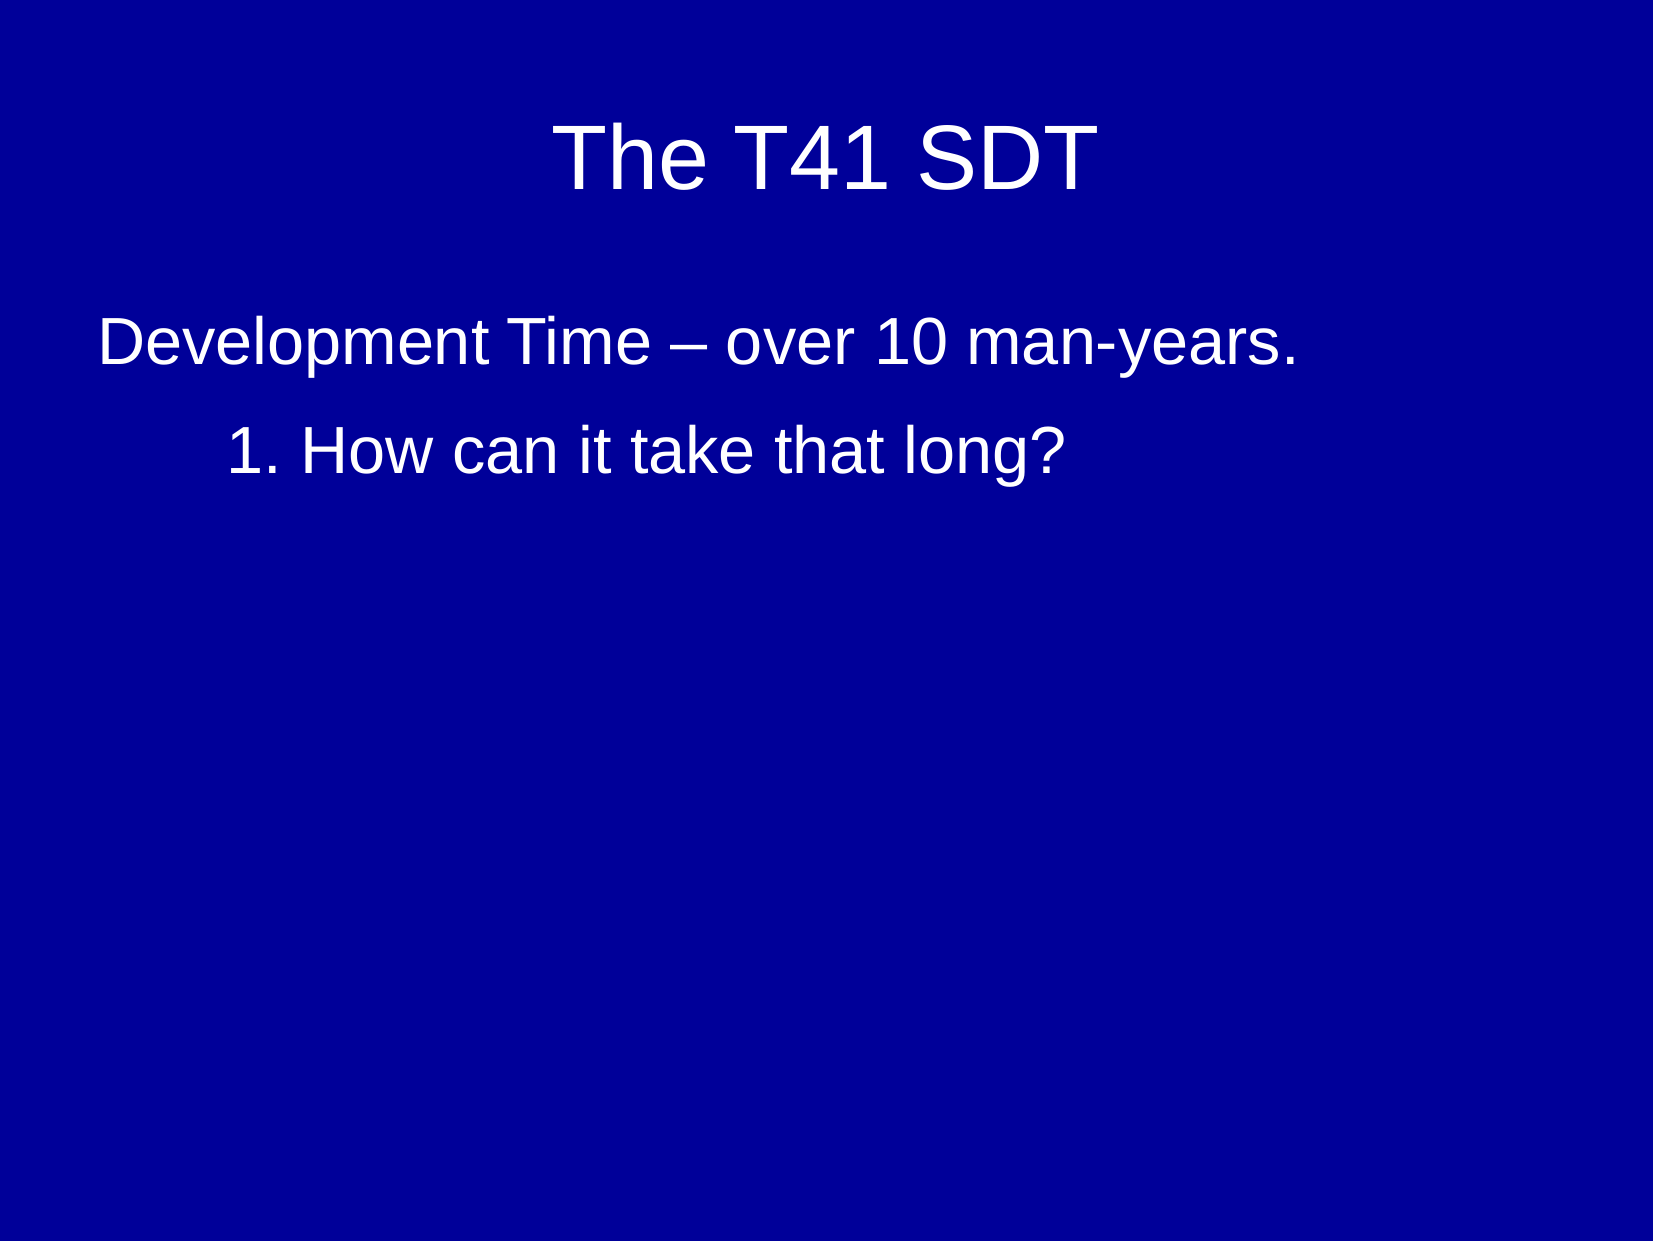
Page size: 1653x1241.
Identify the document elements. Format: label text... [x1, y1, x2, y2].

text_box The T41 SDT [82, 49, 1571, 257]
text_box Development Time – over 10 man-years. 1. How can it take that long? [82, 290, 1571, 1109]
